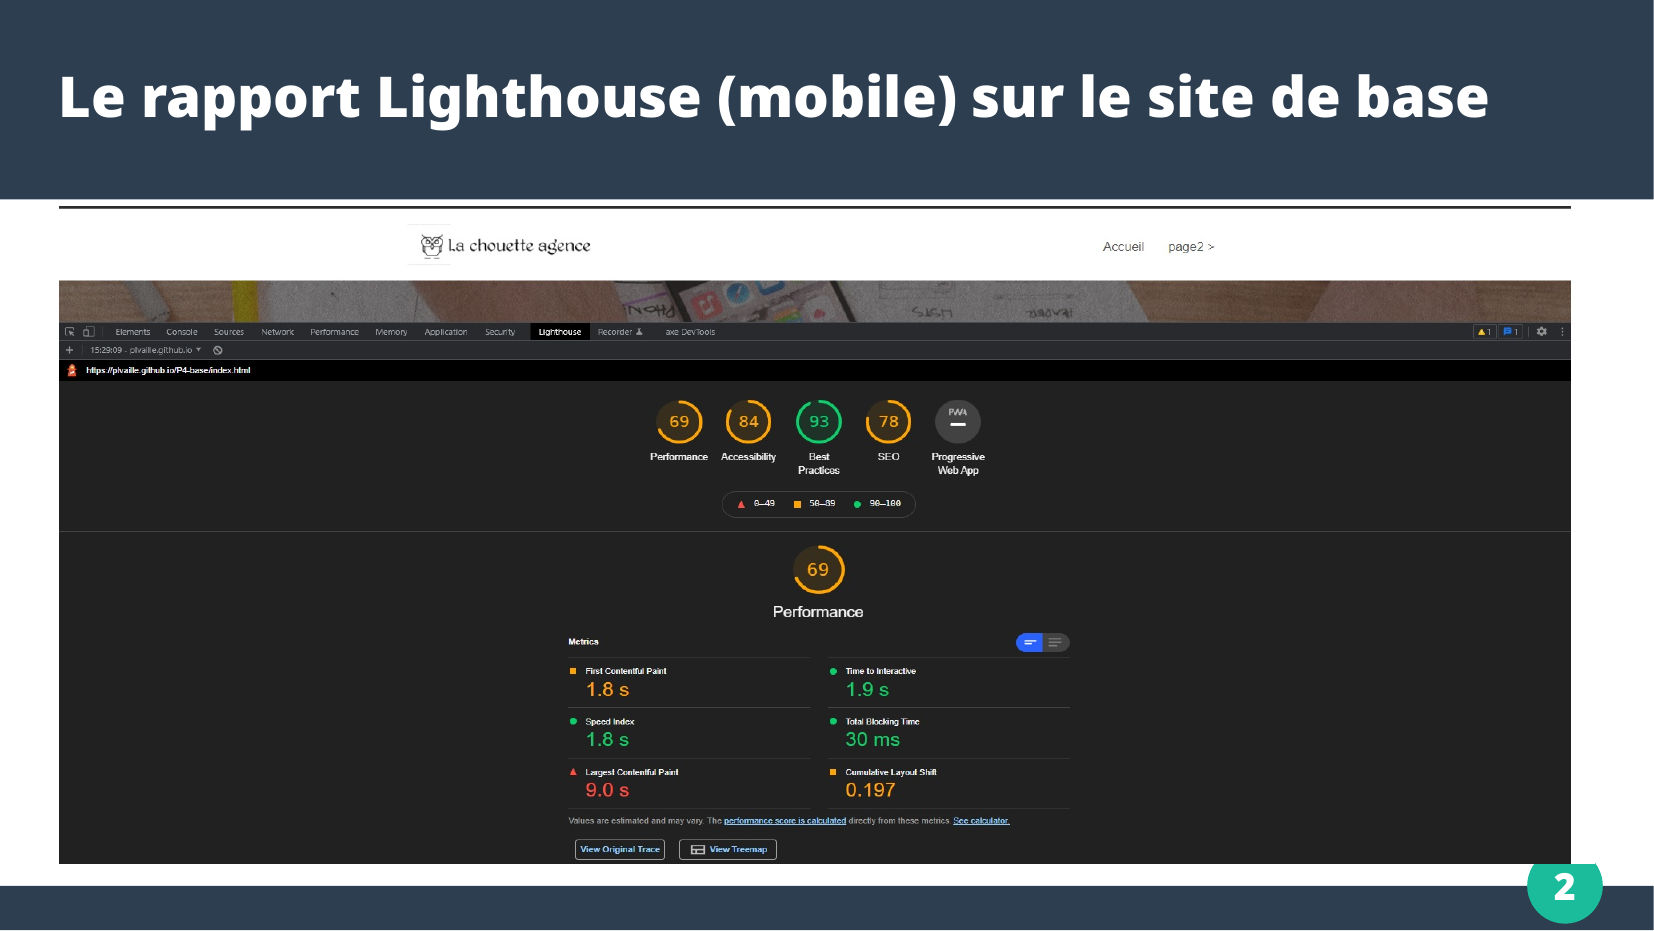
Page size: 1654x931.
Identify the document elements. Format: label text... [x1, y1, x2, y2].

title Le rapport Lighthouse (mobile) sur le site de base [59, 37, 1595, 156]
picture [59, 206, 1595, 864]
